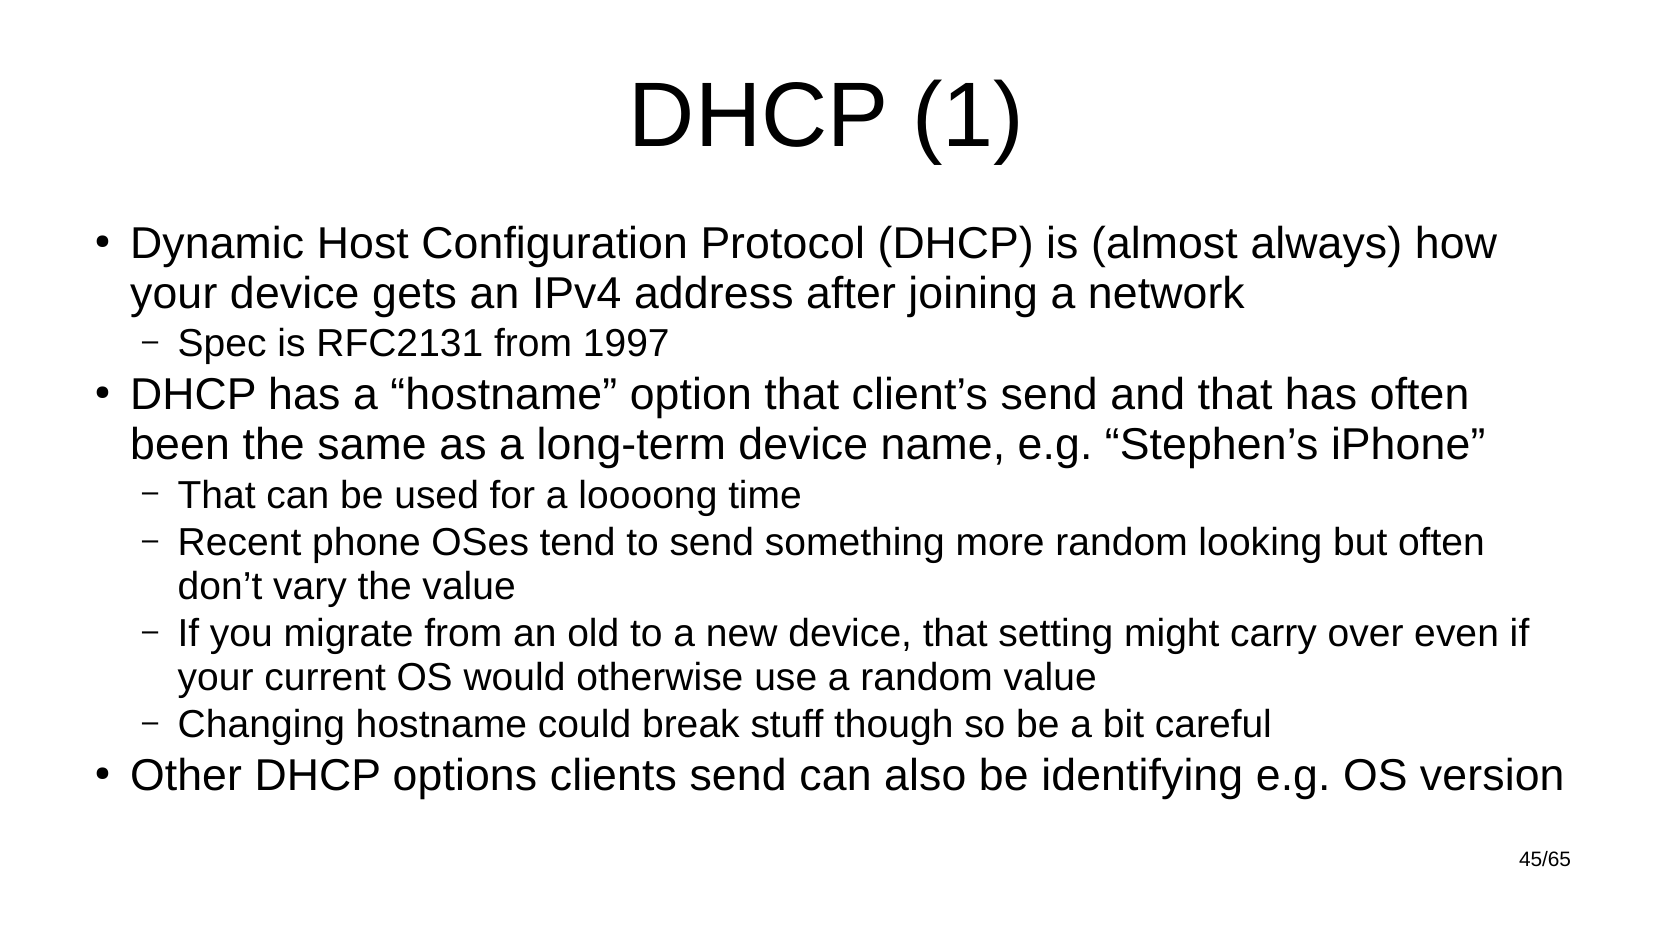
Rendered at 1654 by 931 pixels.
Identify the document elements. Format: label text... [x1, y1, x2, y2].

title DHCP (1) [82, 37, 1571, 193]
list Dynamic Host Configuration Protocol (DHCP) is (almost always) how your device gets an IPv4 address after joining a network Spec is RFC2131 from 1997 DHCP has a “hostname” option that client’s send and that has often been the same as a long-term device name, e.g. “Stephen’s iPhone” That can be used for a loooong time Recent phone OSes tend to send something more random looking but often don’t vary the value If you migrate from an old to a new device, that setting might carry over even if your current OS would otherwise use a random value Changing hostname could break stuff though so be a bit careful Other DHCP options clients send can also be identifying e.g. OS version [82, 217, 1571, 839]
